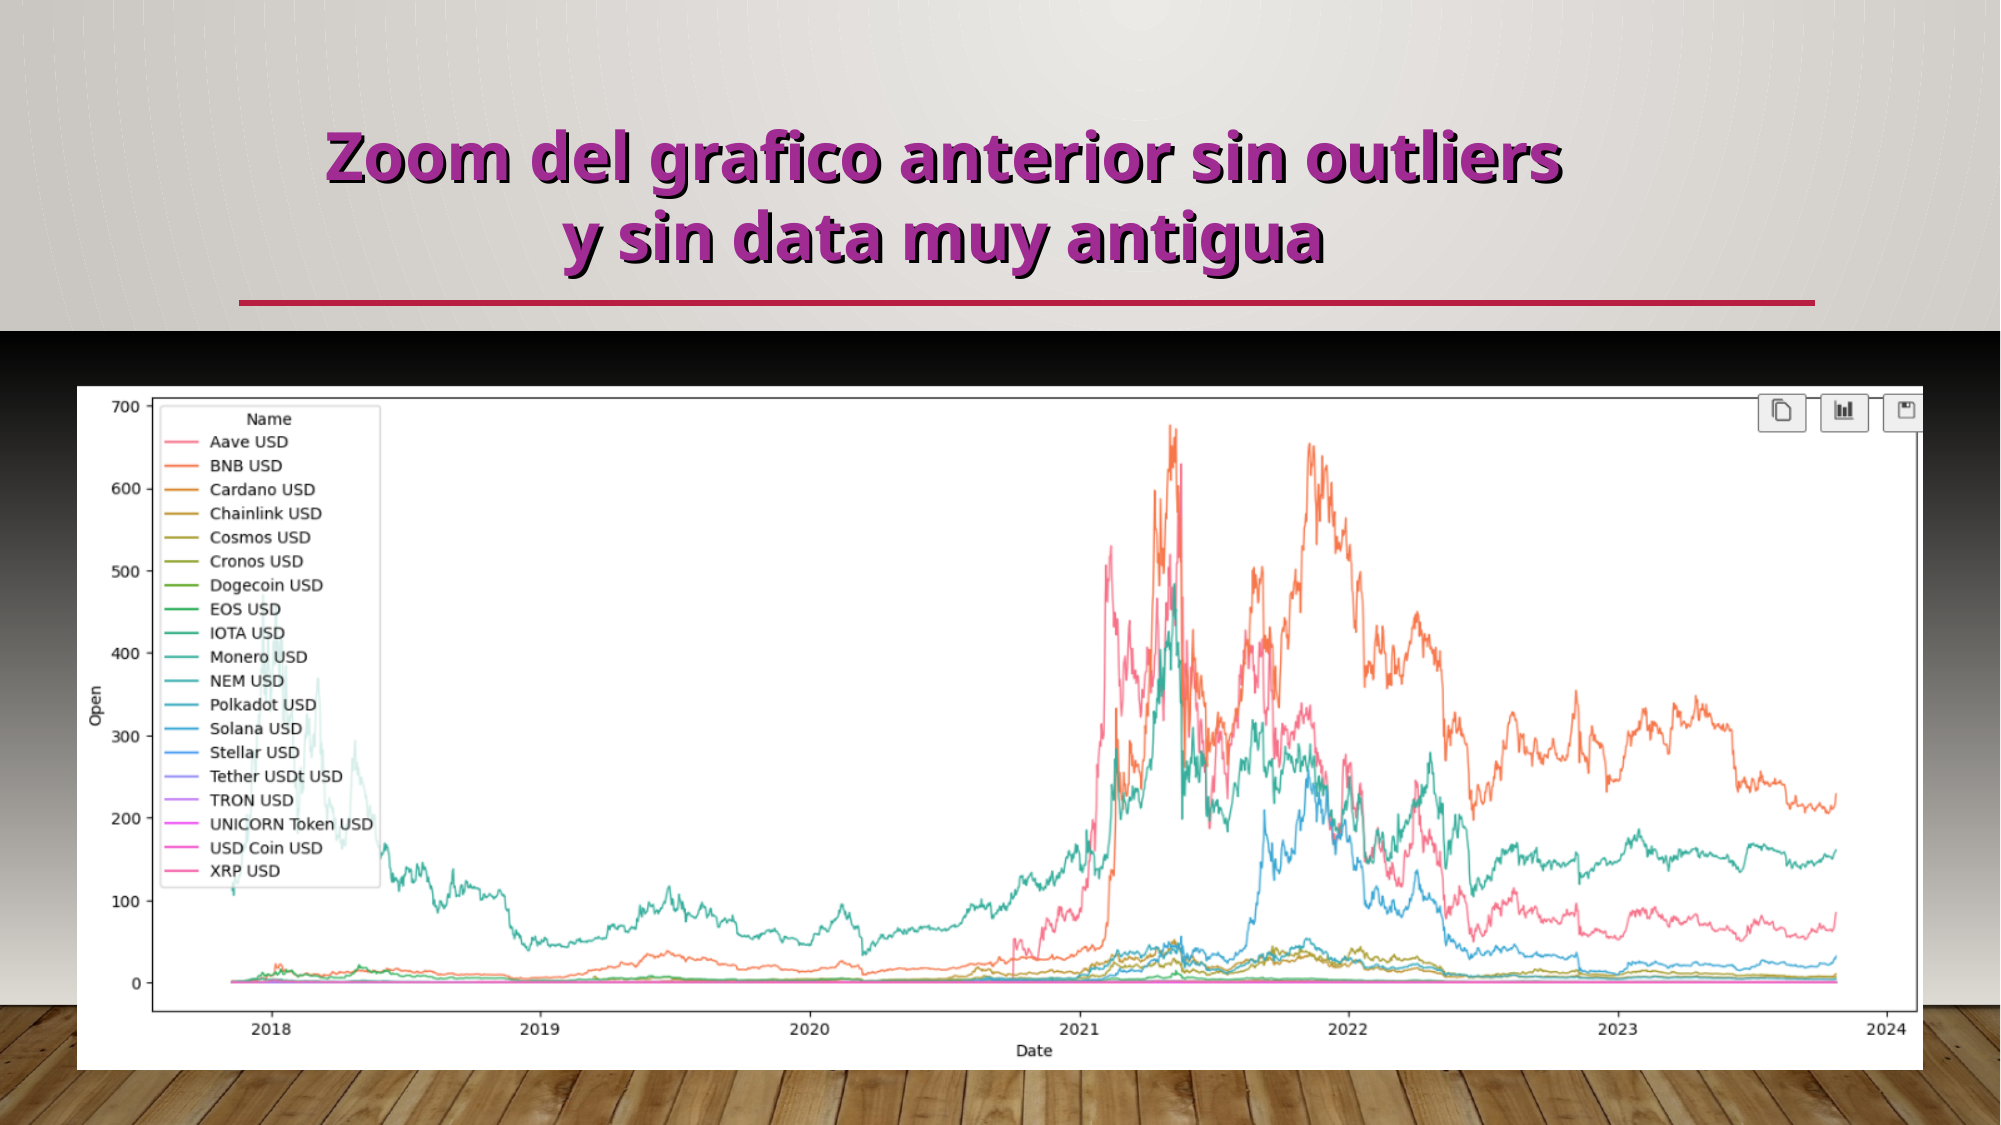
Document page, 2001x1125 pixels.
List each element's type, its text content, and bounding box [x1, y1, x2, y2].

text_box Zoom del grafico anterior sin outliers y sin data muy antigua [310, 106, 1578, 281]
picture [77, 386, 1923, 1070]
